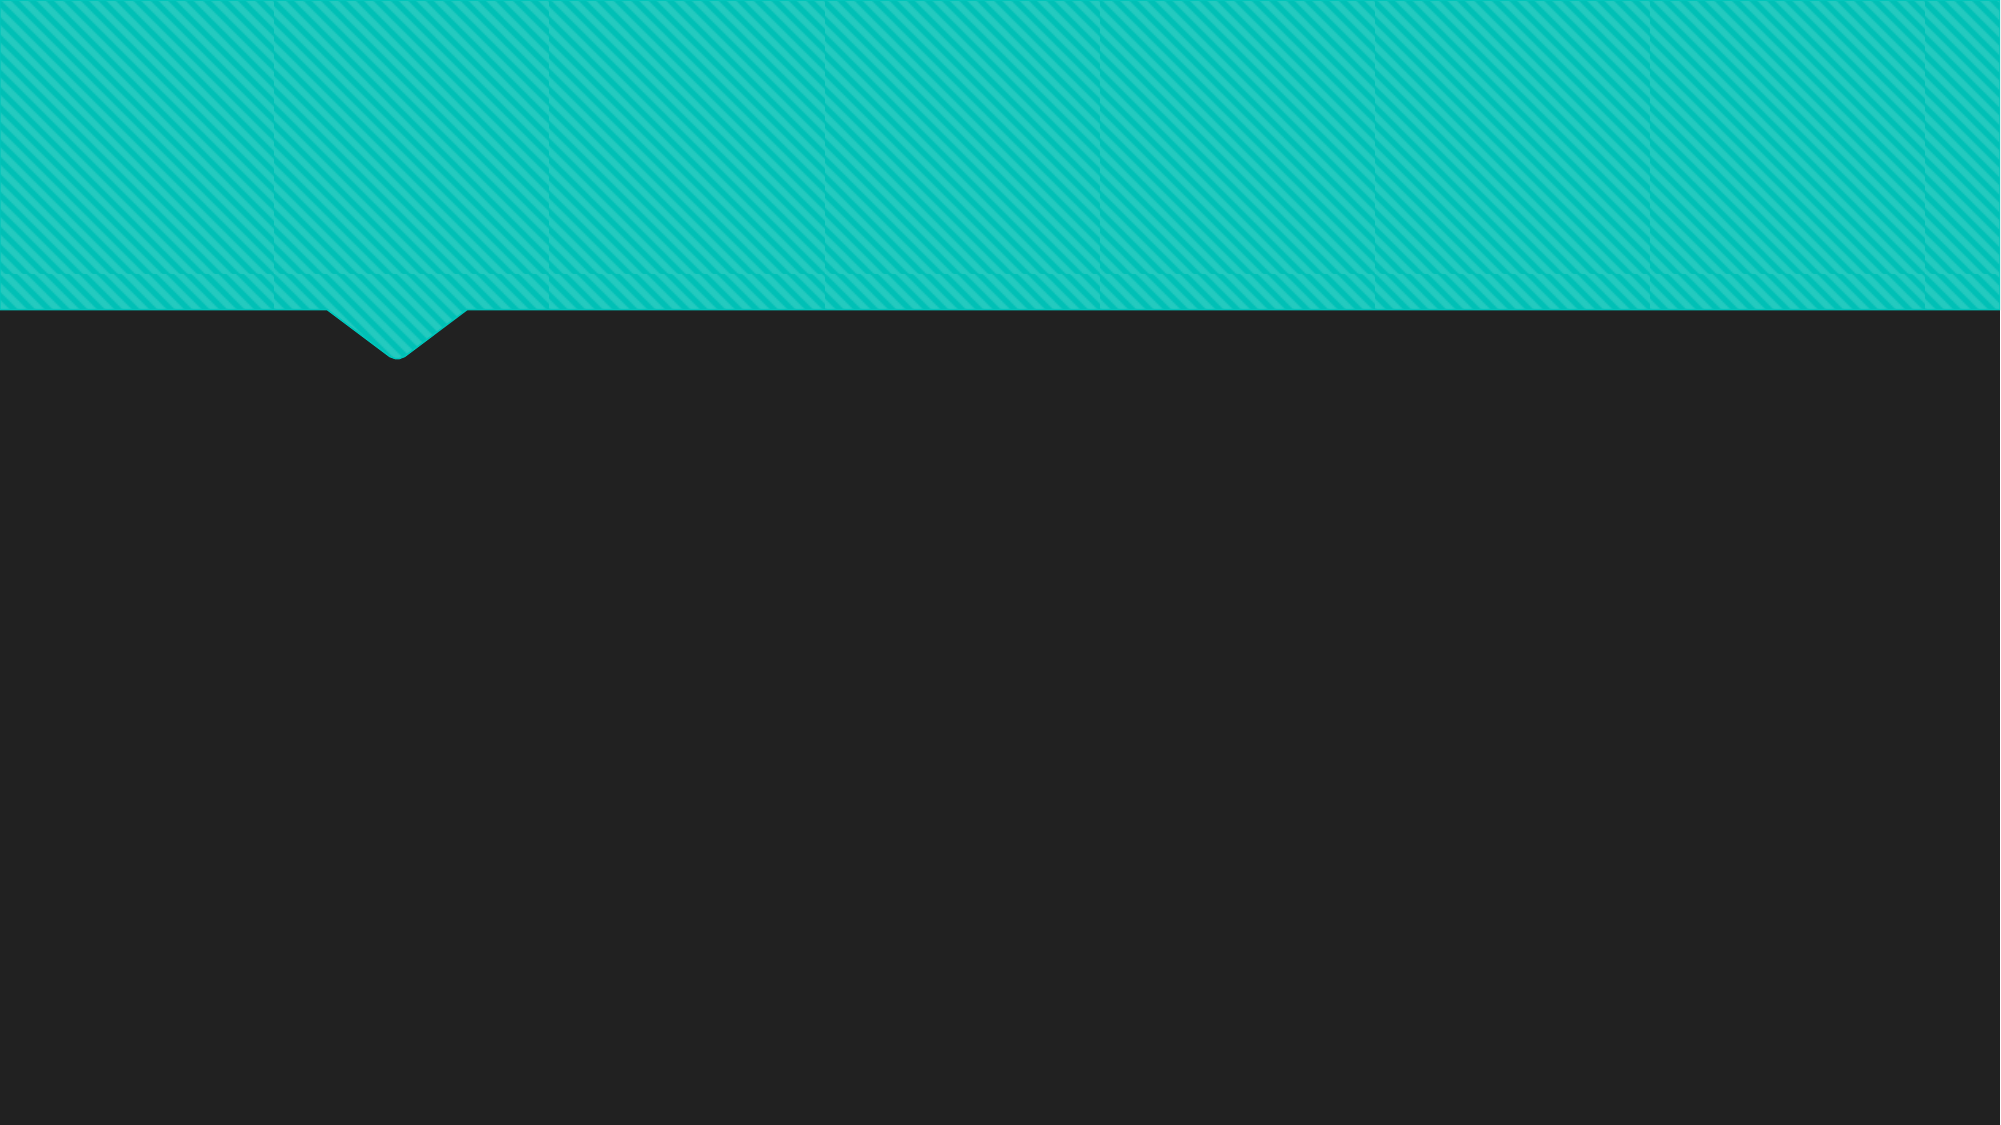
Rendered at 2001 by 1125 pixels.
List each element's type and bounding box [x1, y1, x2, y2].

picture [0, 0, 942, 1109]
picture [1015, 0, 2000, 546]
